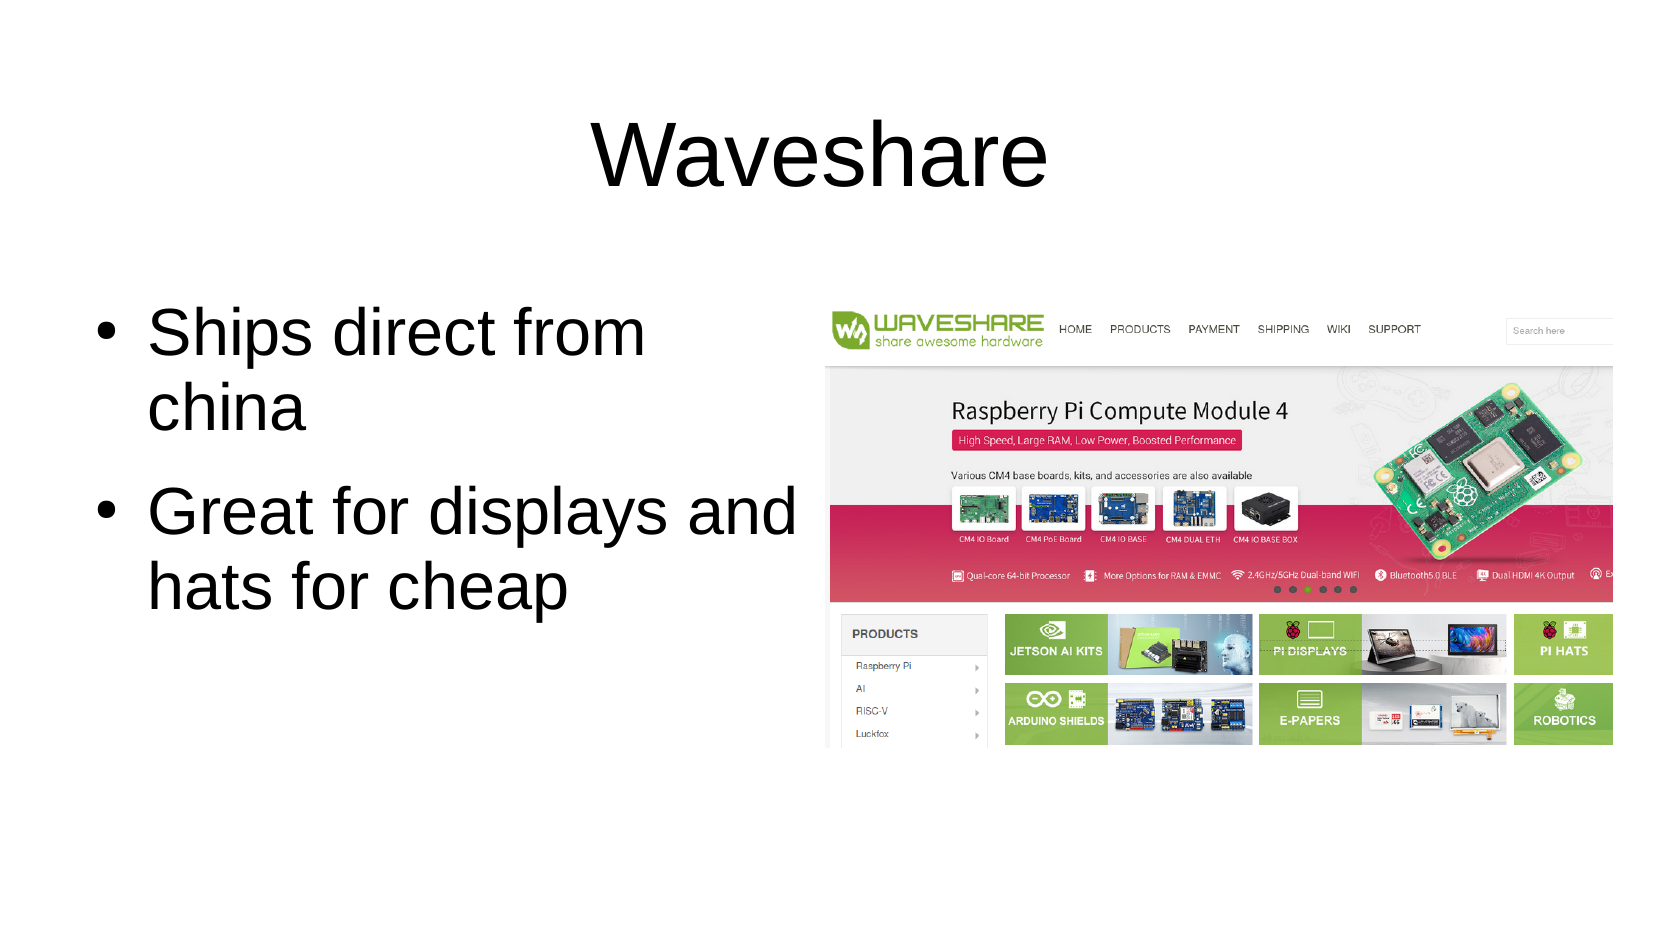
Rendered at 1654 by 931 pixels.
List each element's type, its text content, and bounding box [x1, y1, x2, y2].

list Ships direct from china Great for displays and hats for cheap [76, 295, 804, 835]
picture [825, 299, 1613, 748]
title Waveshare [76, 76, 1565, 233]
